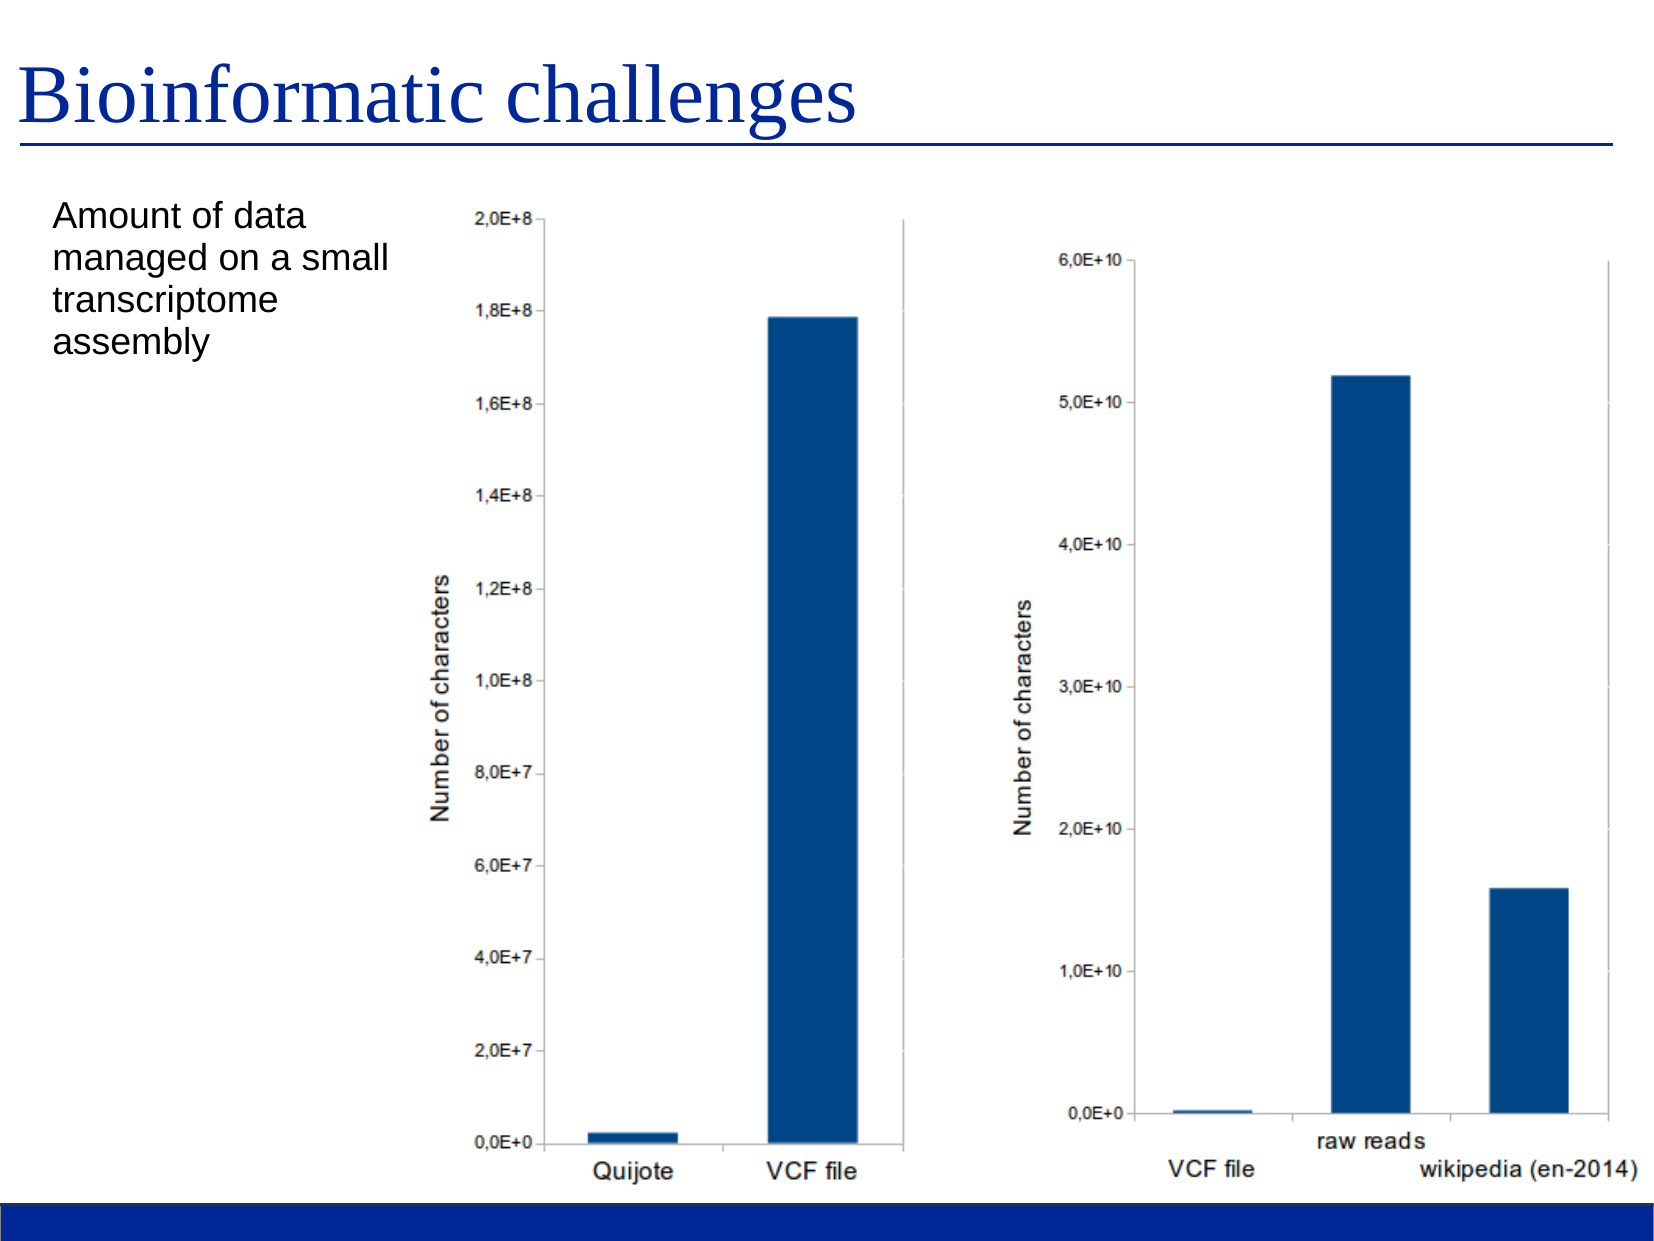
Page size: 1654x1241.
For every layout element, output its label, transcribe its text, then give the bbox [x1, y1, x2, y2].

title Bioinformatic challenges [17, 0, 1589, 198]
picture [995, 166, 1644, 1196]
text_box Amount of data managed on a small transcriptome assembly [37, 187, 451, 371]
picture [411, 198, 916, 1188]
